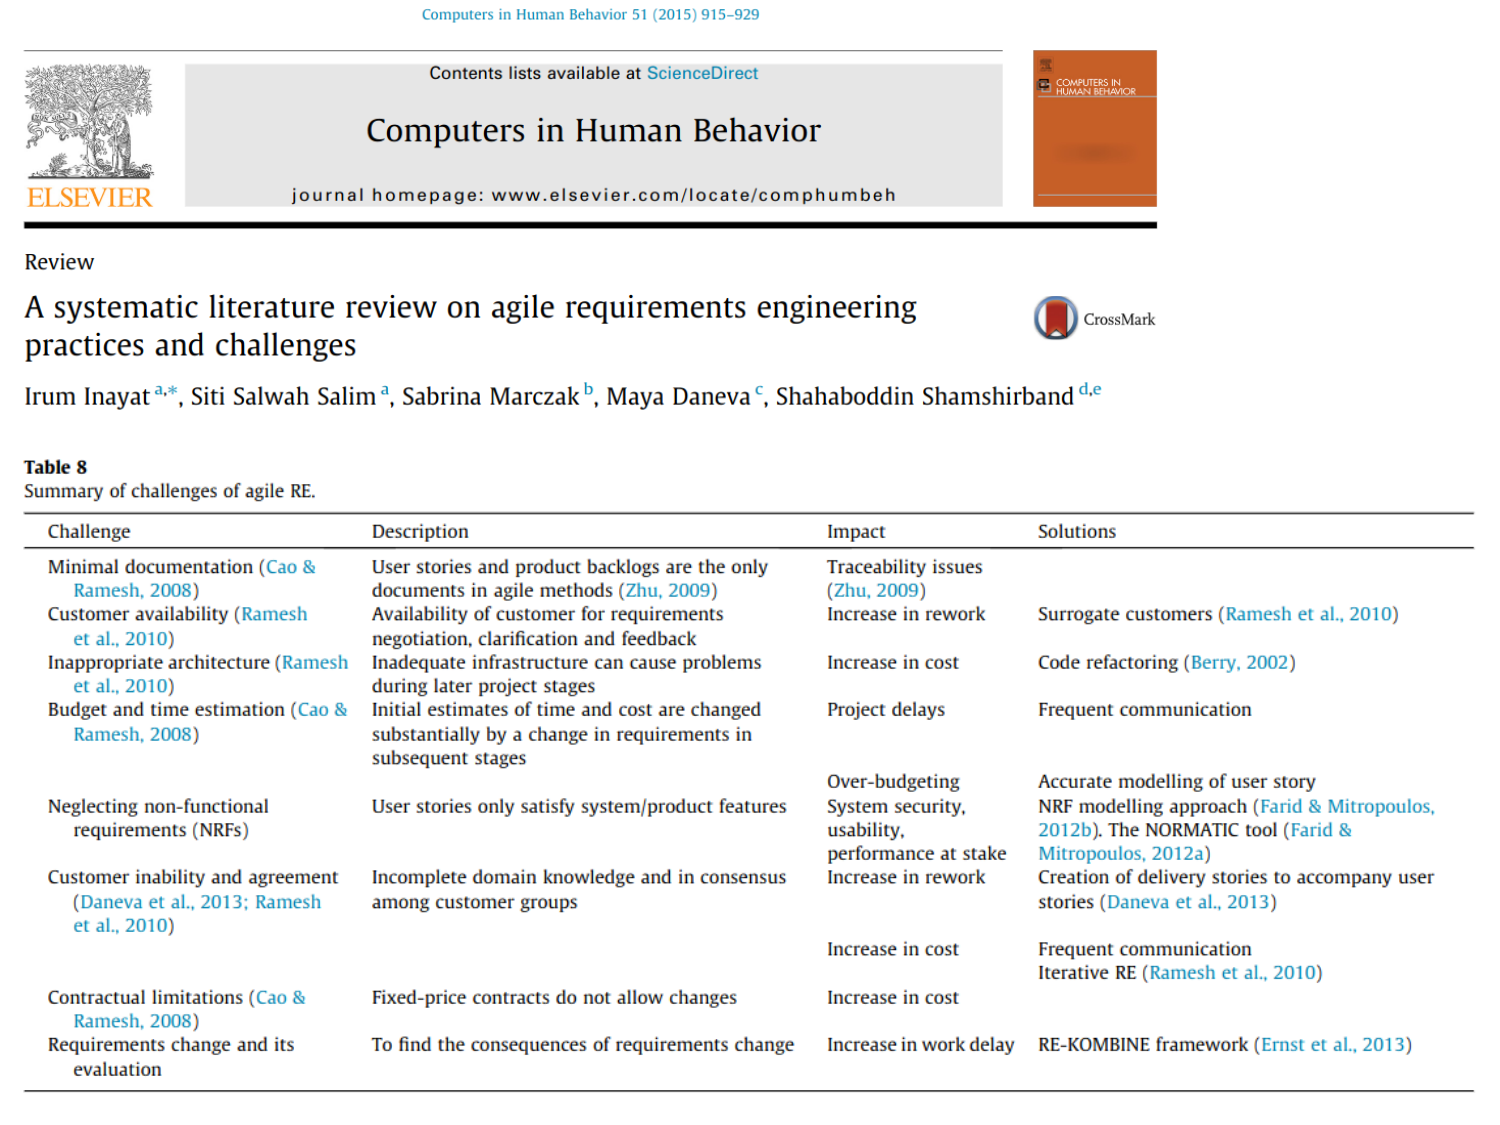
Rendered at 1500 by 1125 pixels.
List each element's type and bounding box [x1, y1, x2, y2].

picture [0, 449, 1500, 1110]
picture [0, 0, 1163, 420]
